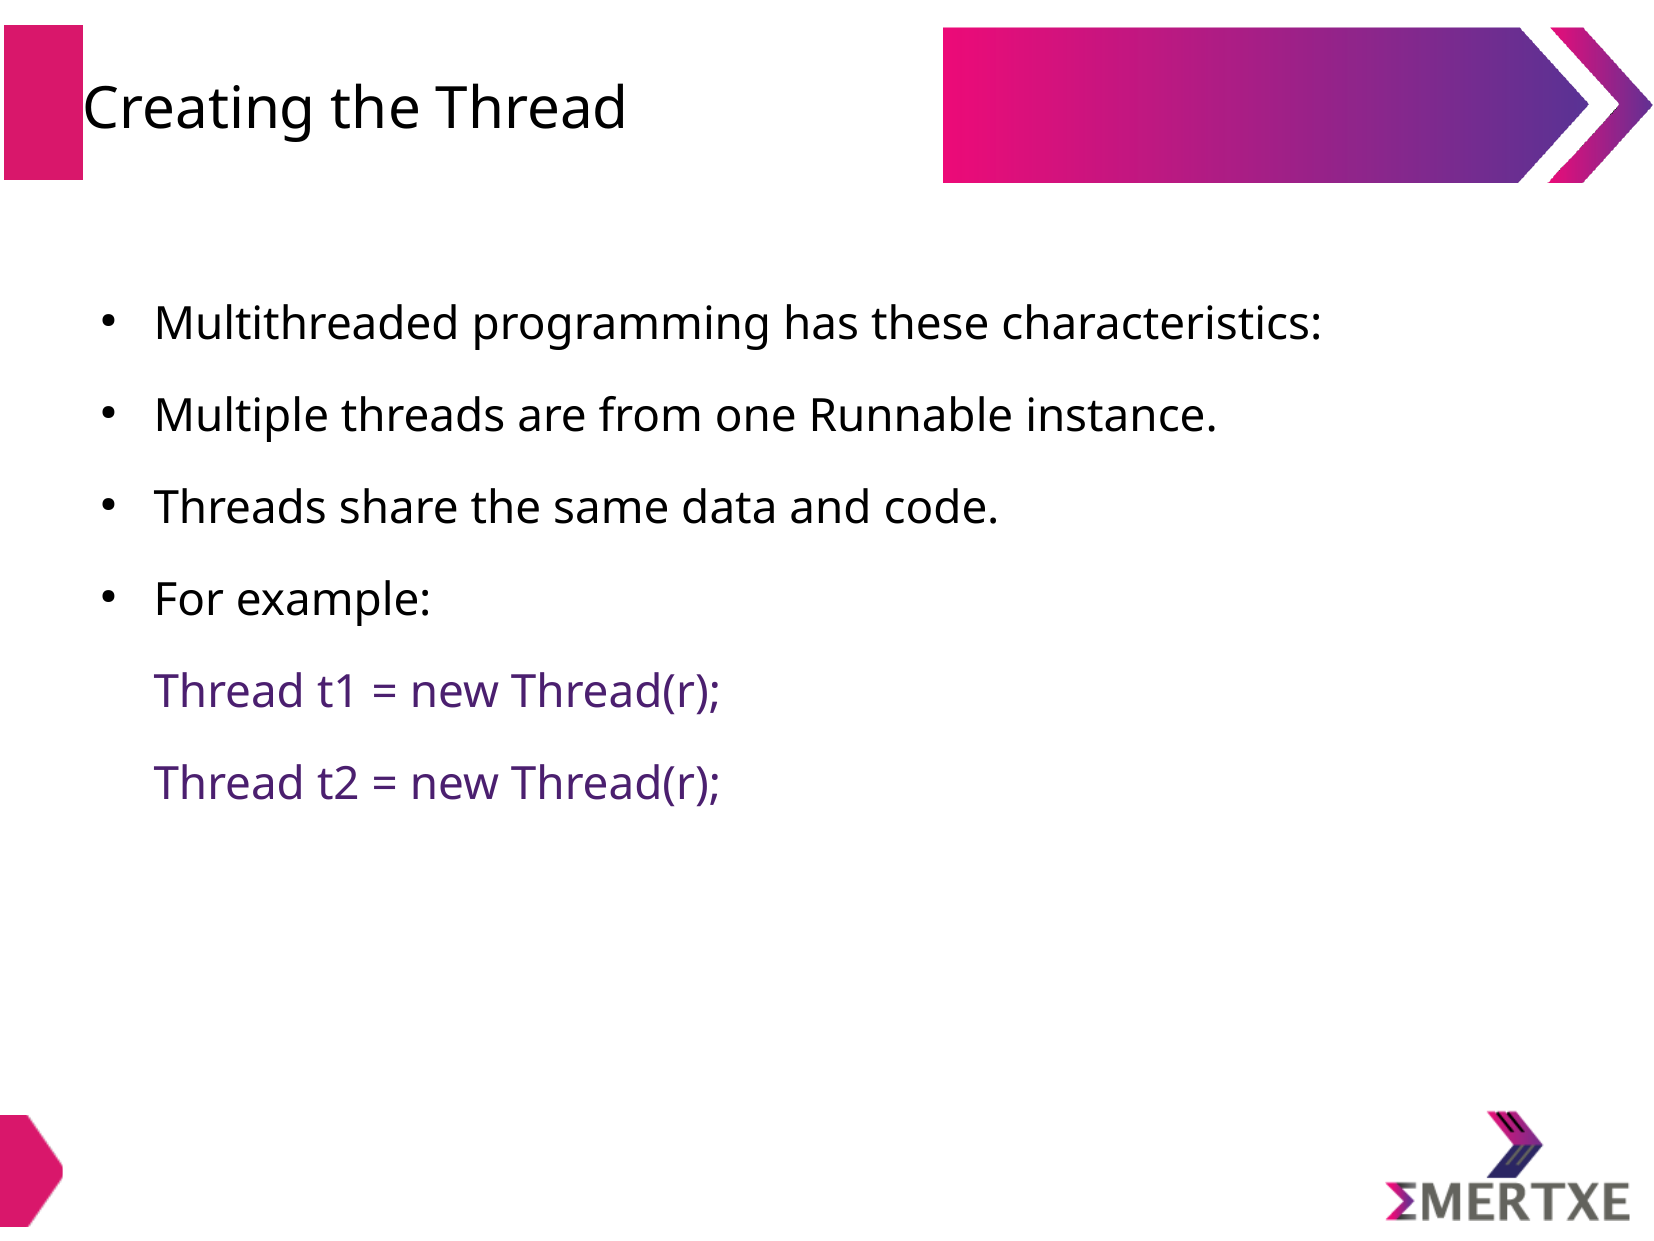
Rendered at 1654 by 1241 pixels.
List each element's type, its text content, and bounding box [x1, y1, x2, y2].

title Creating the Thread [82, 2, 1571, 210]
picture [1571, 27, 1653, 183]
list Multithreaded programming has these characteristics: Multiple threads are from one Runnable instance. Threads share the same data and code. For example: Thread t1 = new Thread(r); Thread t2 = new Thread(r); [82, 290, 1571, 1010]
picture [1385, 1107, 1631, 1221]
